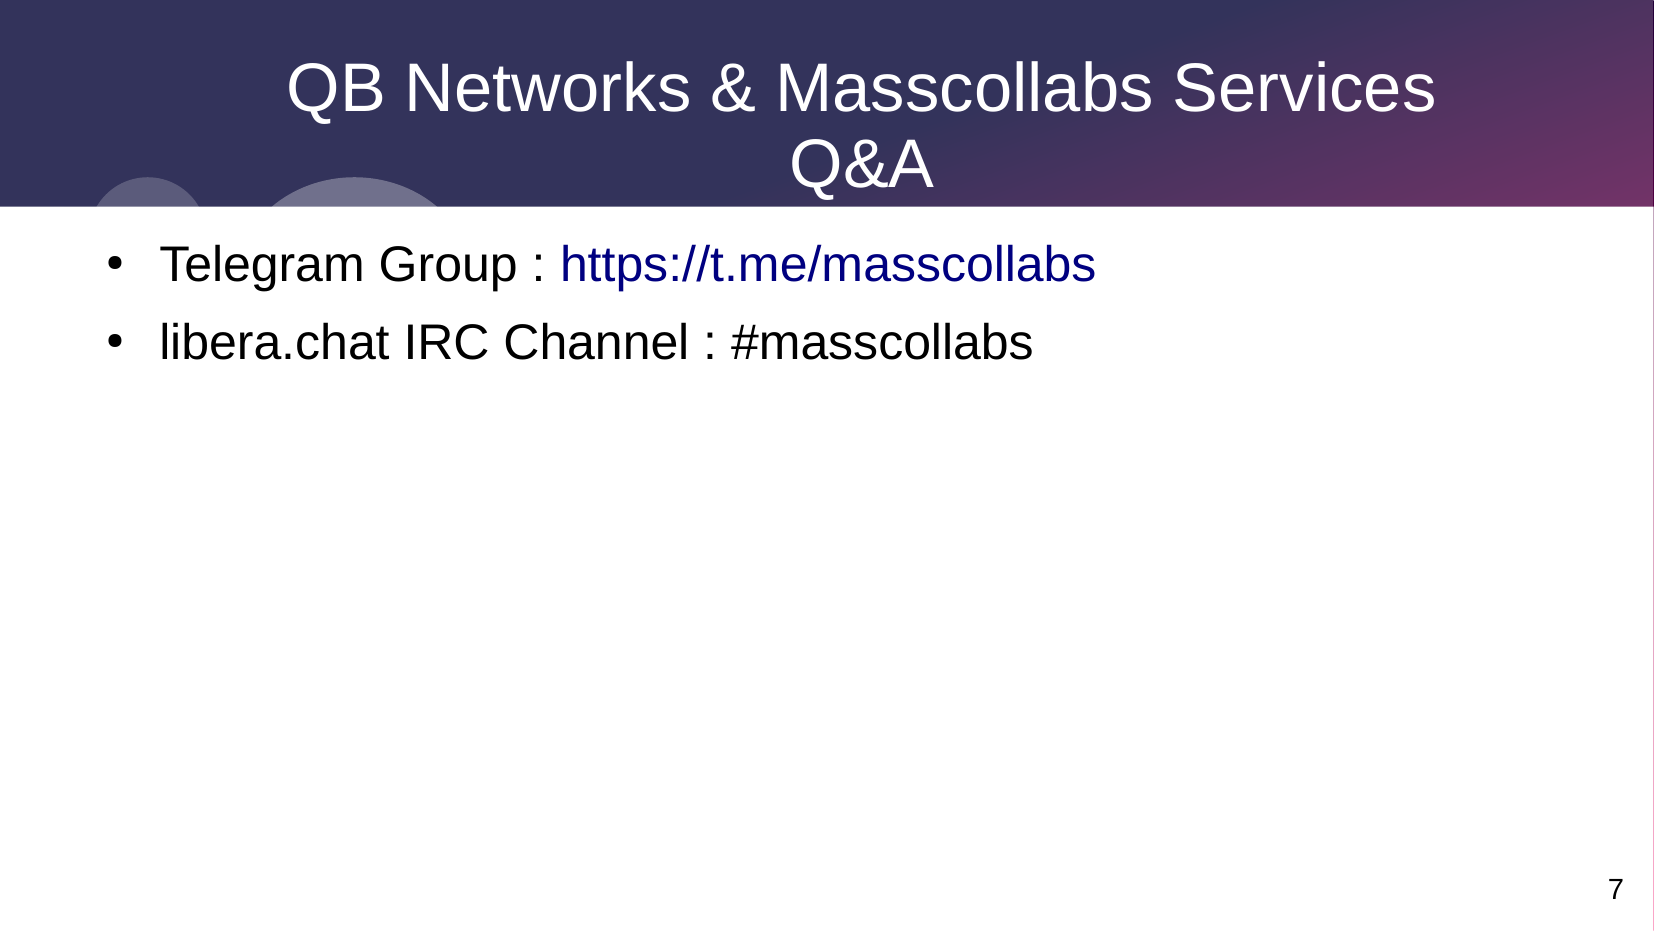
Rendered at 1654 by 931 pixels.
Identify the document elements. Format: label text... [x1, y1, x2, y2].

list Telegram Group : https://t.me/masscollabs libera.chat IRC Channel : #masscollabs [88, 236, 1565, 827]
title QB Networks & Masscollabs Services Q&A [88, 44, 1565, 207]
